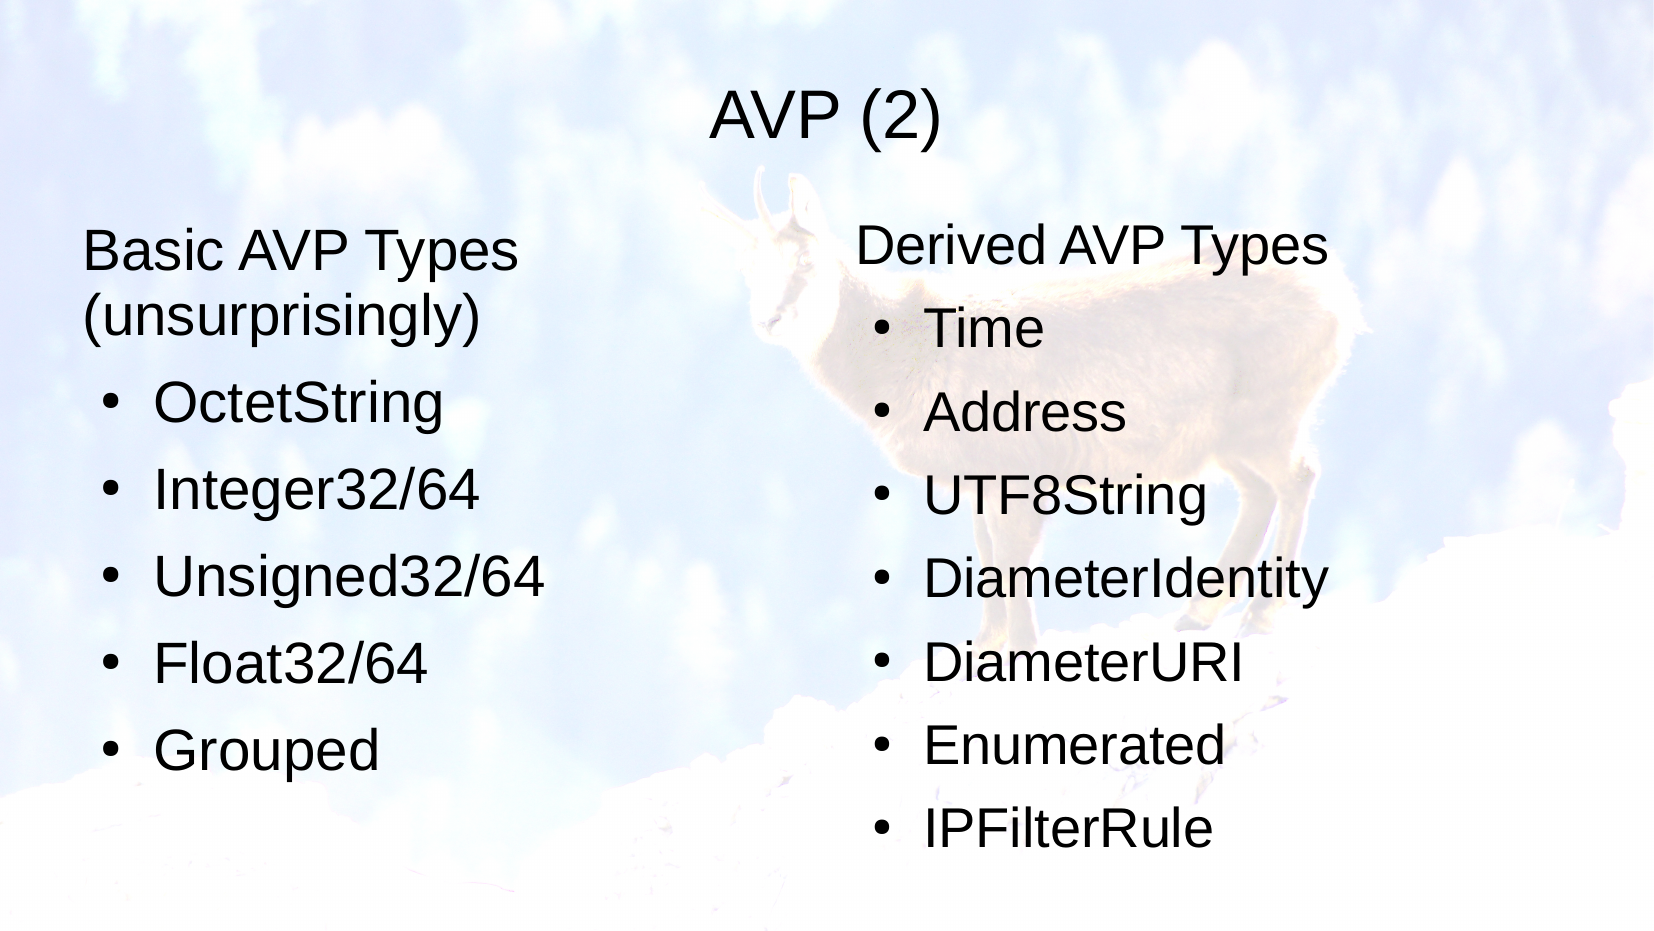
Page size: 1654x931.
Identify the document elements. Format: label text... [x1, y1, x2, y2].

list Basic AVP Types (unsurprisingly) OctetString Integer32/64 Unsigned32/64 Float32/64 Grouped [82, 217, 796, 867]
list Derived AVP Types Time Address UTF8String DiameterIdentity DiameterURI Enumerated IPFilterRule [855, 213, 1568, 863]
picture [0, 0, 1654, 931]
title AVP (2) [82, 37, 1571, 193]
